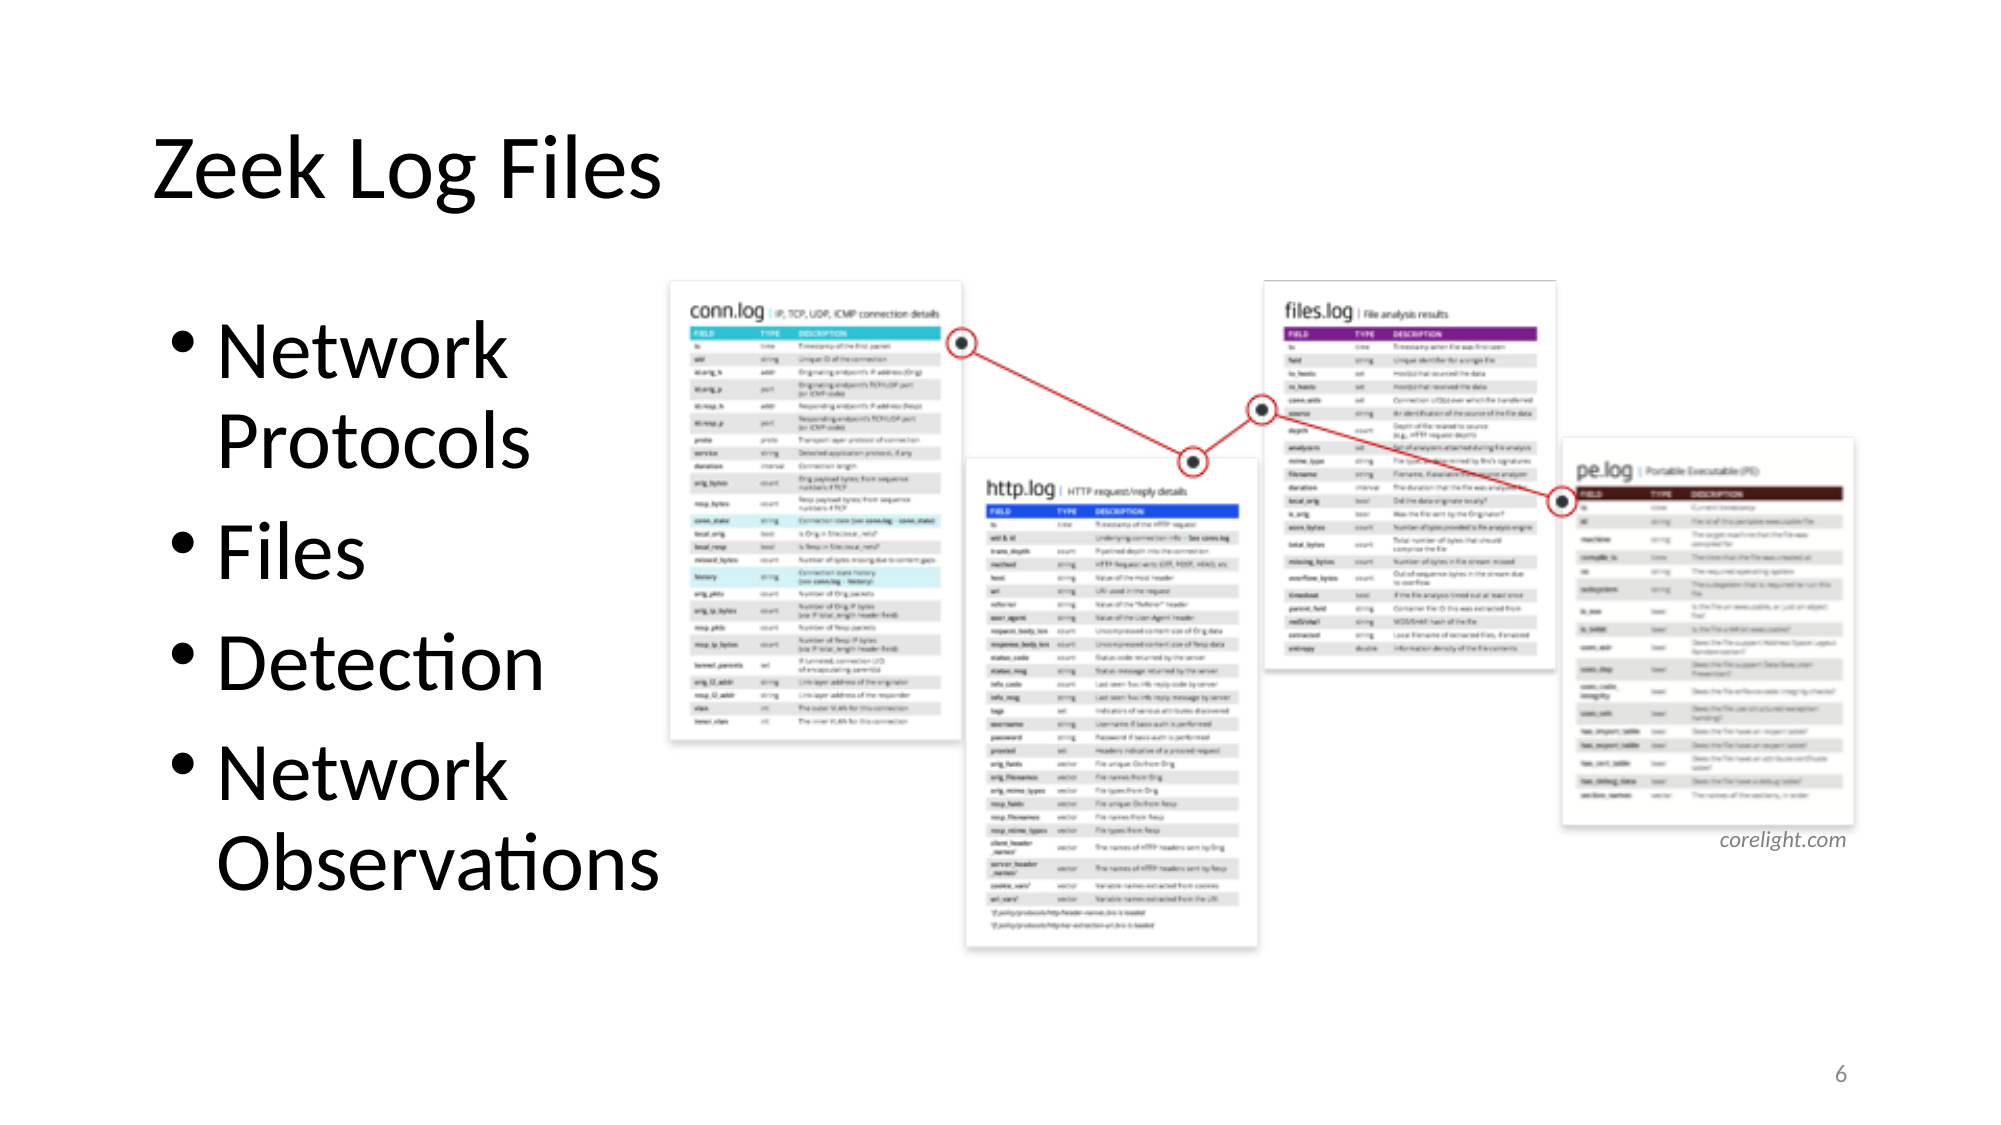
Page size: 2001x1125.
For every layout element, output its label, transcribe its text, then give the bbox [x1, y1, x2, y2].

title Zeek Log Files [137, 59, 1863, 278]
list Network Protocols Files Detection Network Observations [137, 299, 1863, 1014]
slide_number <number> [1412, 1042, 1863, 1103]
picture [662, 277, 1863, 961]
text_box corelight.com [1704, 817, 1862, 860]
